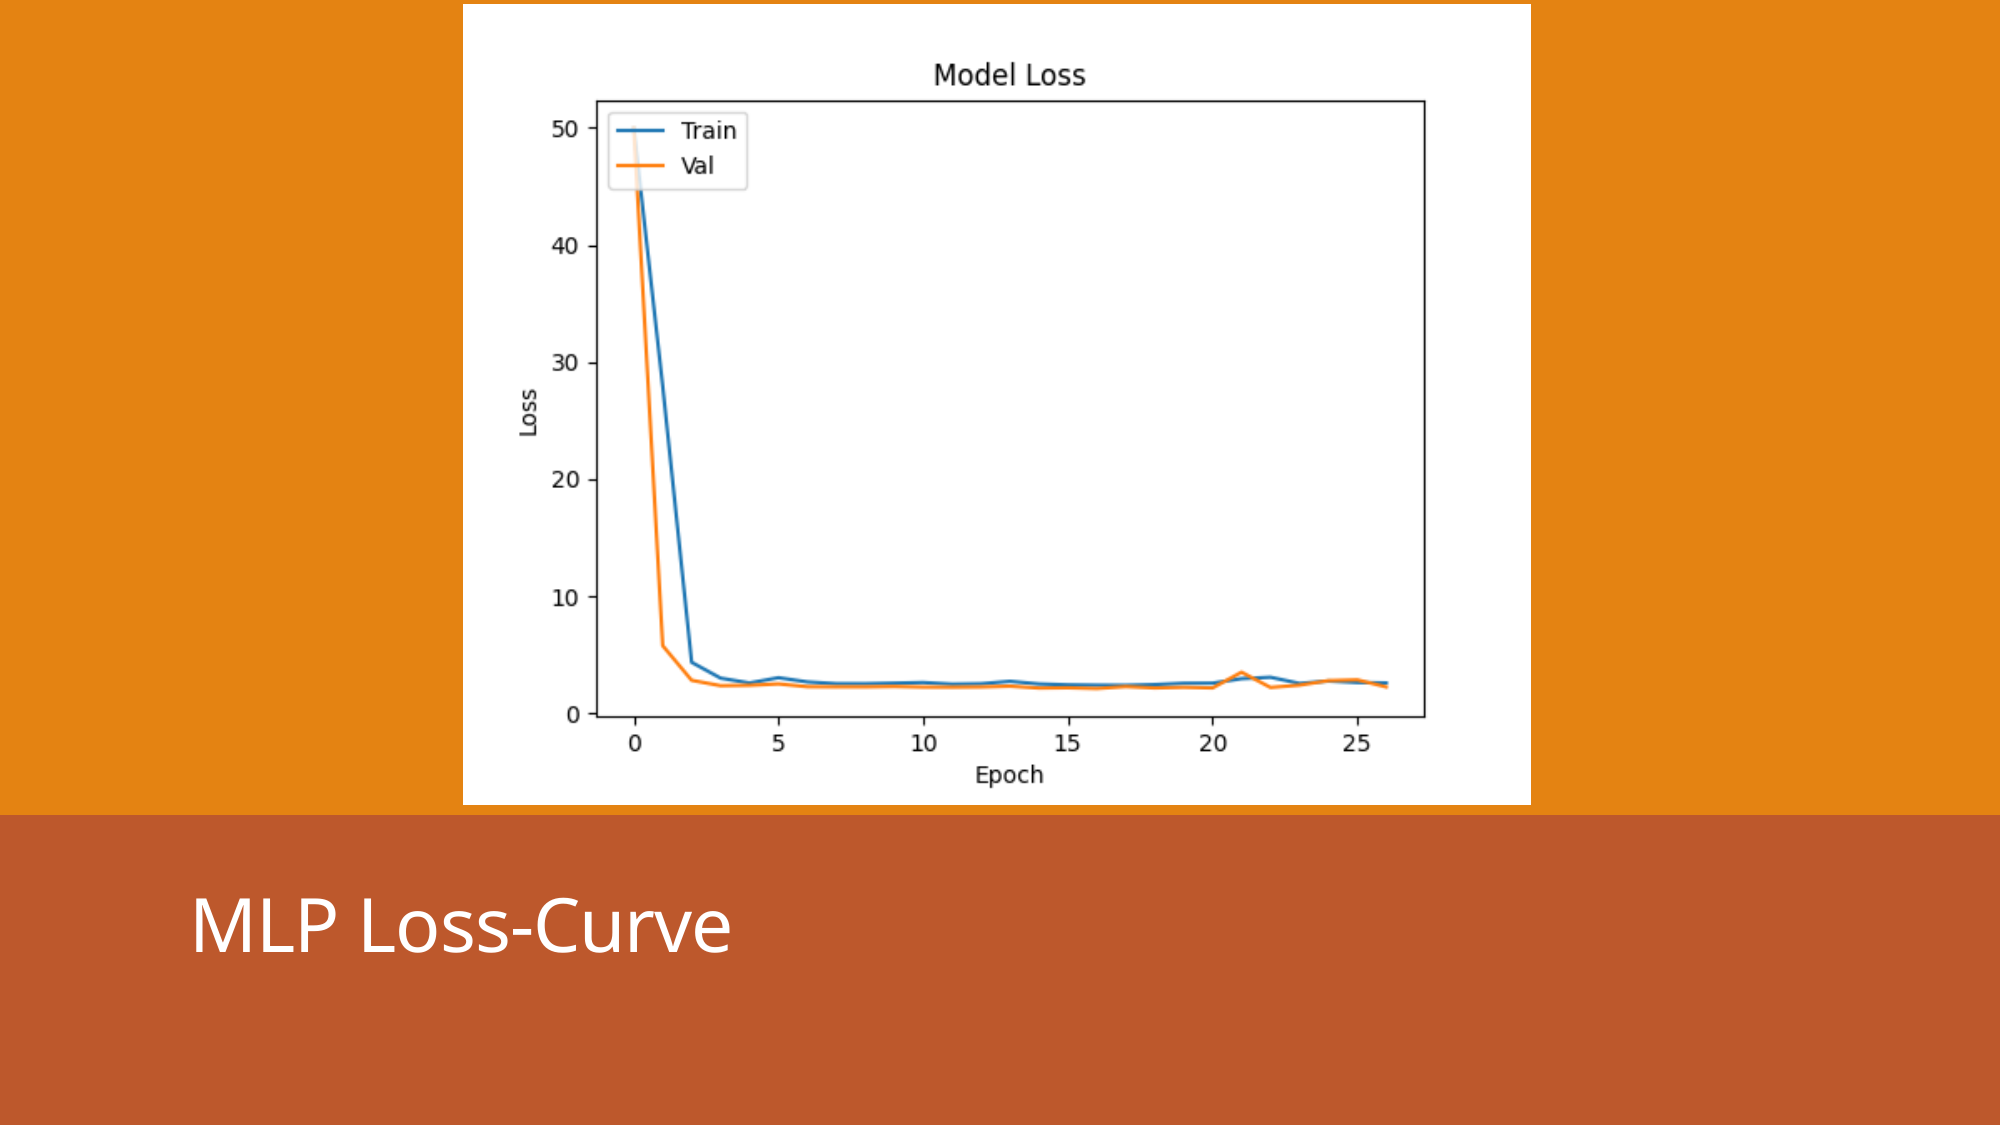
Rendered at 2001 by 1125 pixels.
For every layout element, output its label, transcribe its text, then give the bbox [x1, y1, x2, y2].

title MLP Loss-Curve [174, 840, 1825, 976]
picture [463, 4, 1531, 805]
text_box [0, 0, 2000, 1125]
